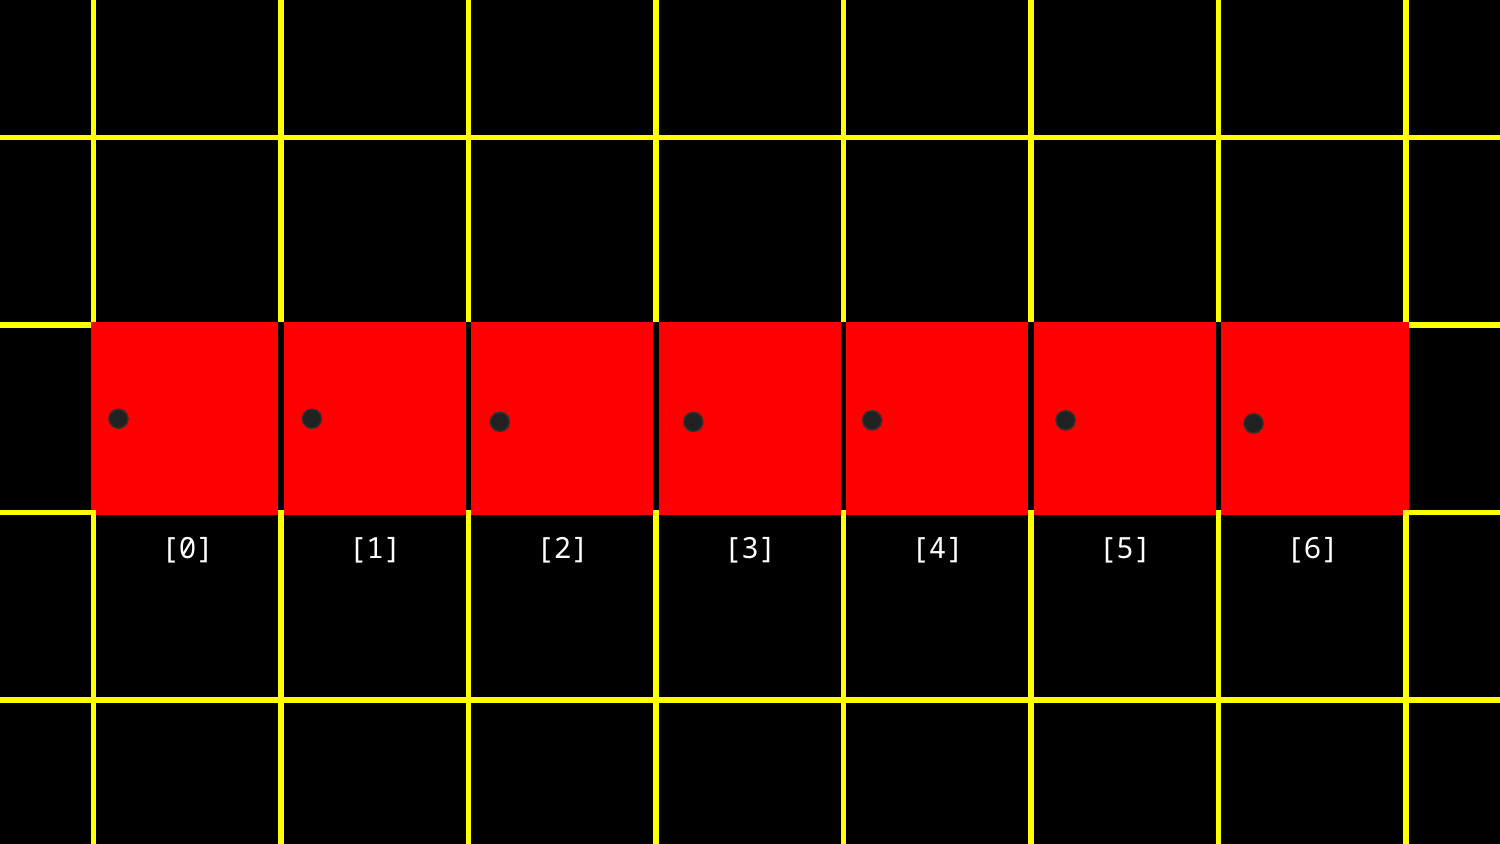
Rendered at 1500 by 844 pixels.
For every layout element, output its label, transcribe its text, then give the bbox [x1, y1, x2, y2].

table_cell [284, 703, 466, 844]
table_header [659, 0, 841, 135]
table_cell [5] [1034, 515, 1216, 697]
table_cell [659, 328, 841, 510]
table_cell [0, 703, 91, 844]
text_box [683, 412, 703, 432]
table_header [1409, 0, 1500, 135]
table_cell [96, 328, 278, 510]
table_cell [96, 140, 278, 322]
table_header [96, 0, 278, 135]
table_cell [1221, 703, 1403, 844]
text_box [302, 409, 322, 429]
text_box [490, 412, 510, 432]
table_cell [1409, 515, 1500, 697]
table_cell [1034, 703, 1216, 844]
text_box [108, 409, 129, 429]
table_cell [96, 703, 278, 844]
table_cell [846, 328, 1028, 510]
table_cell [284, 328, 466, 510]
table_cell [1034, 328, 1216, 510]
table_cell [1409, 328, 1500, 510]
text_box [862, 410, 882, 430]
table_cell [0, 515, 91, 697]
table_header [1034, 0, 1216, 135]
table_header [471, 0, 653, 135]
table_header [284, 0, 466, 135]
table_cell [6] [1221, 515, 1403, 697]
table_cell [471, 328, 653, 510]
table_cell [0] [96, 515, 278, 697]
table_cell [2] [471, 515, 653, 697]
text_box [1055, 410, 1076, 430]
table_cell [1221, 140, 1403, 322]
table_header [1221, 0, 1403, 135]
table_cell [471, 703, 653, 844]
table_cell [846, 140, 1028, 322]
text_box [1243, 413, 1264, 434]
table_cell [1409, 140, 1500, 322]
table_cell [1221, 328, 1403, 510]
table_cell [3] [659, 515, 841, 697]
table_cell [0, 140, 91, 322]
table_cell [4] [846, 515, 1028, 697]
table_cell [659, 703, 841, 844]
table_cell [1409, 703, 1500, 844]
table_header [0, 0, 91, 135]
table_cell [284, 140, 466, 322]
table_cell [471, 140, 653, 322]
table_cell [659, 140, 841, 322]
table_cell [0, 328, 91, 510]
table_header [846, 0, 1028, 135]
table_cell [1] [284, 515, 466, 697]
table_cell [846, 703, 1028, 844]
table_cell [1034, 140, 1216, 322]
